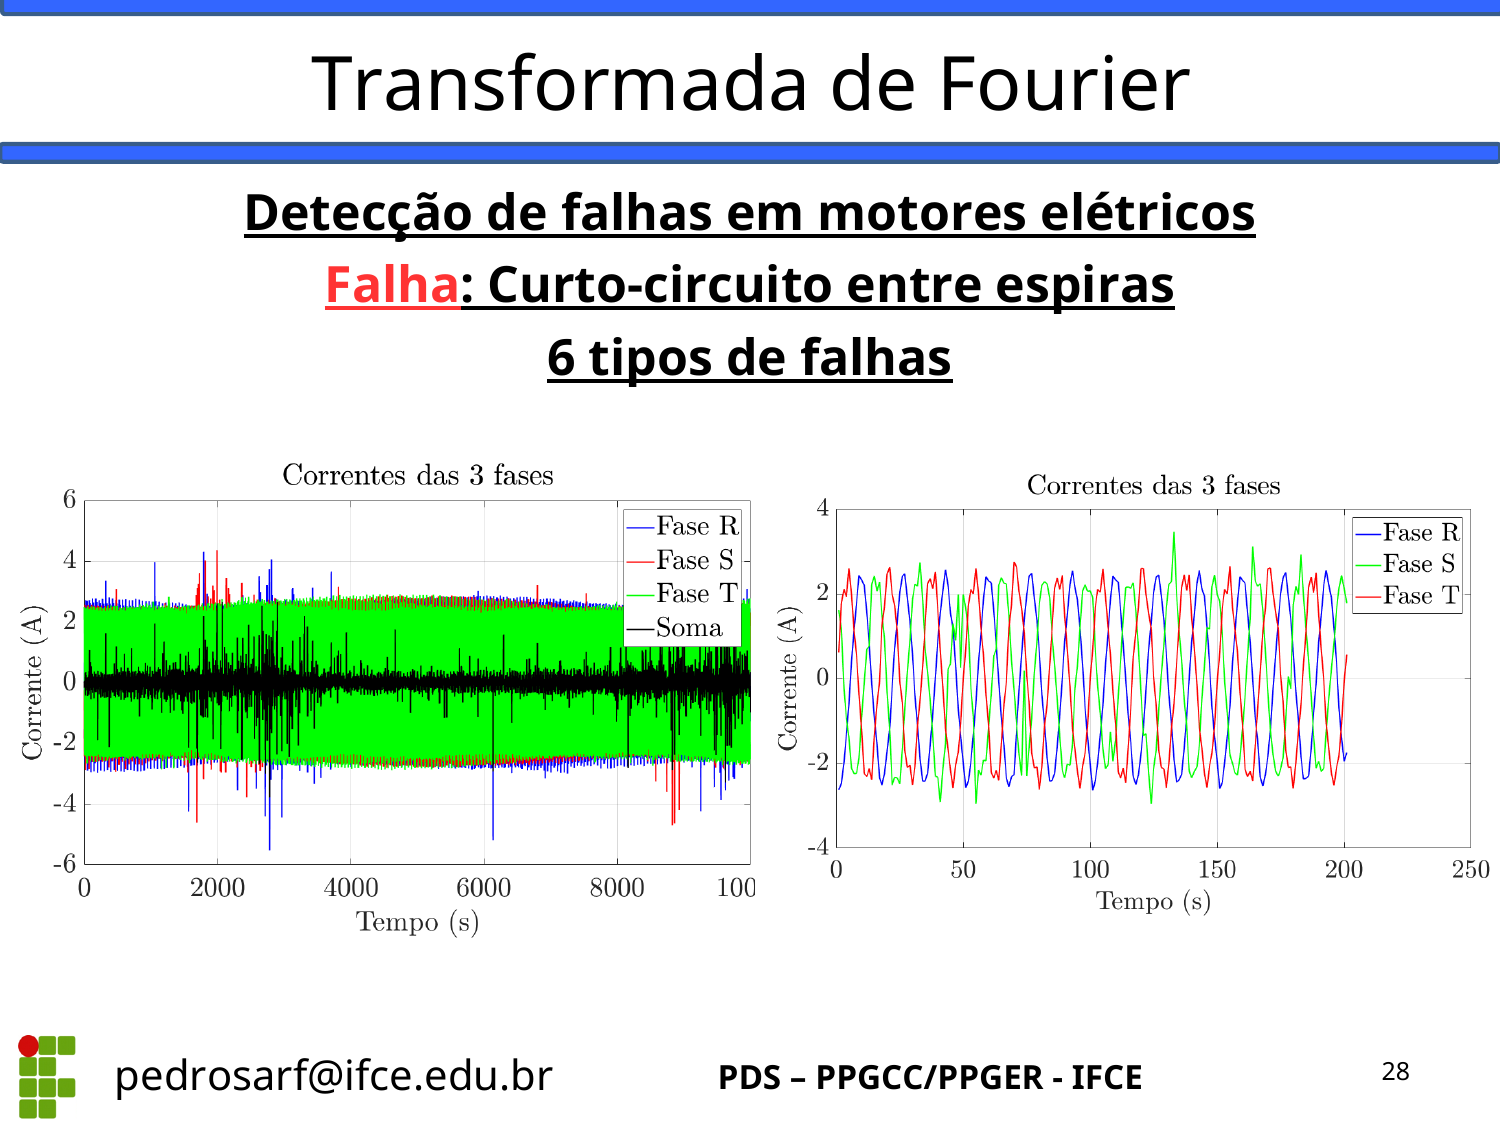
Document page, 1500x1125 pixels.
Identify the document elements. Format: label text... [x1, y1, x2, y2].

picture [17, 1034, 77, 1120]
text_box <número> [1074, 1042, 1426, 1103]
text_box Detecção de falhas em motores elétricos Falha: Curto-circuito entre espiras 6 tipos de falhas [0, 172, 1500, 1024]
text_box Transformada de Fourier [76, 26, 1427, 134]
picture [0, 448, 1496, 969]
